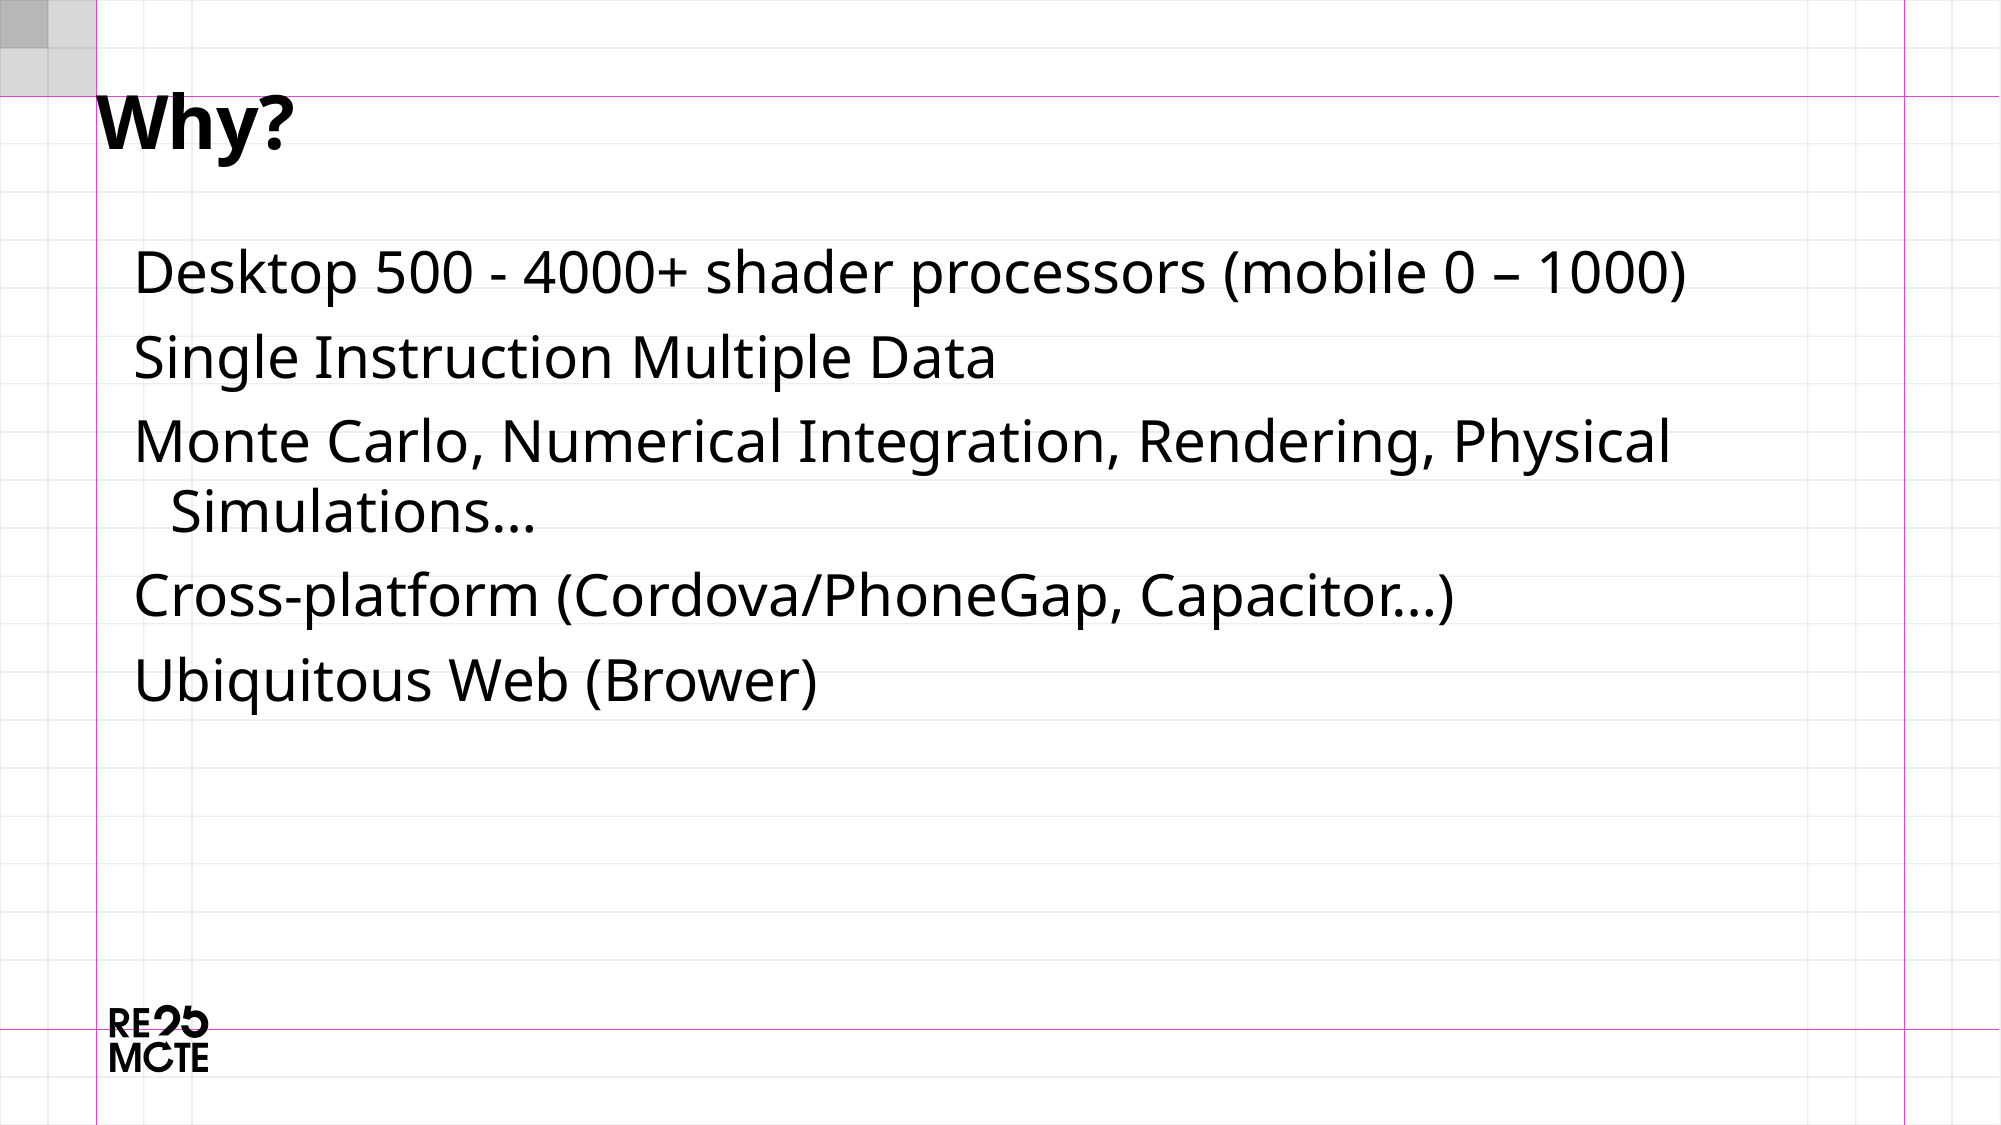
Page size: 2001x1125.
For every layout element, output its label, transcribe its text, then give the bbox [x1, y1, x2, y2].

list Desktop 500 - 4000+ shader processors (mobile 0 – 1000) Single Instruction Multiple Data Monte Carlo, Numerical Integration, Rendering, Physical Simulations… Cross-platform (Cordova/PhoneGap, Capacitor…) Ubiquitous Web (Brower) [95, 235, 1904, 819]
title Why? [96, 75, 1904, 166]
